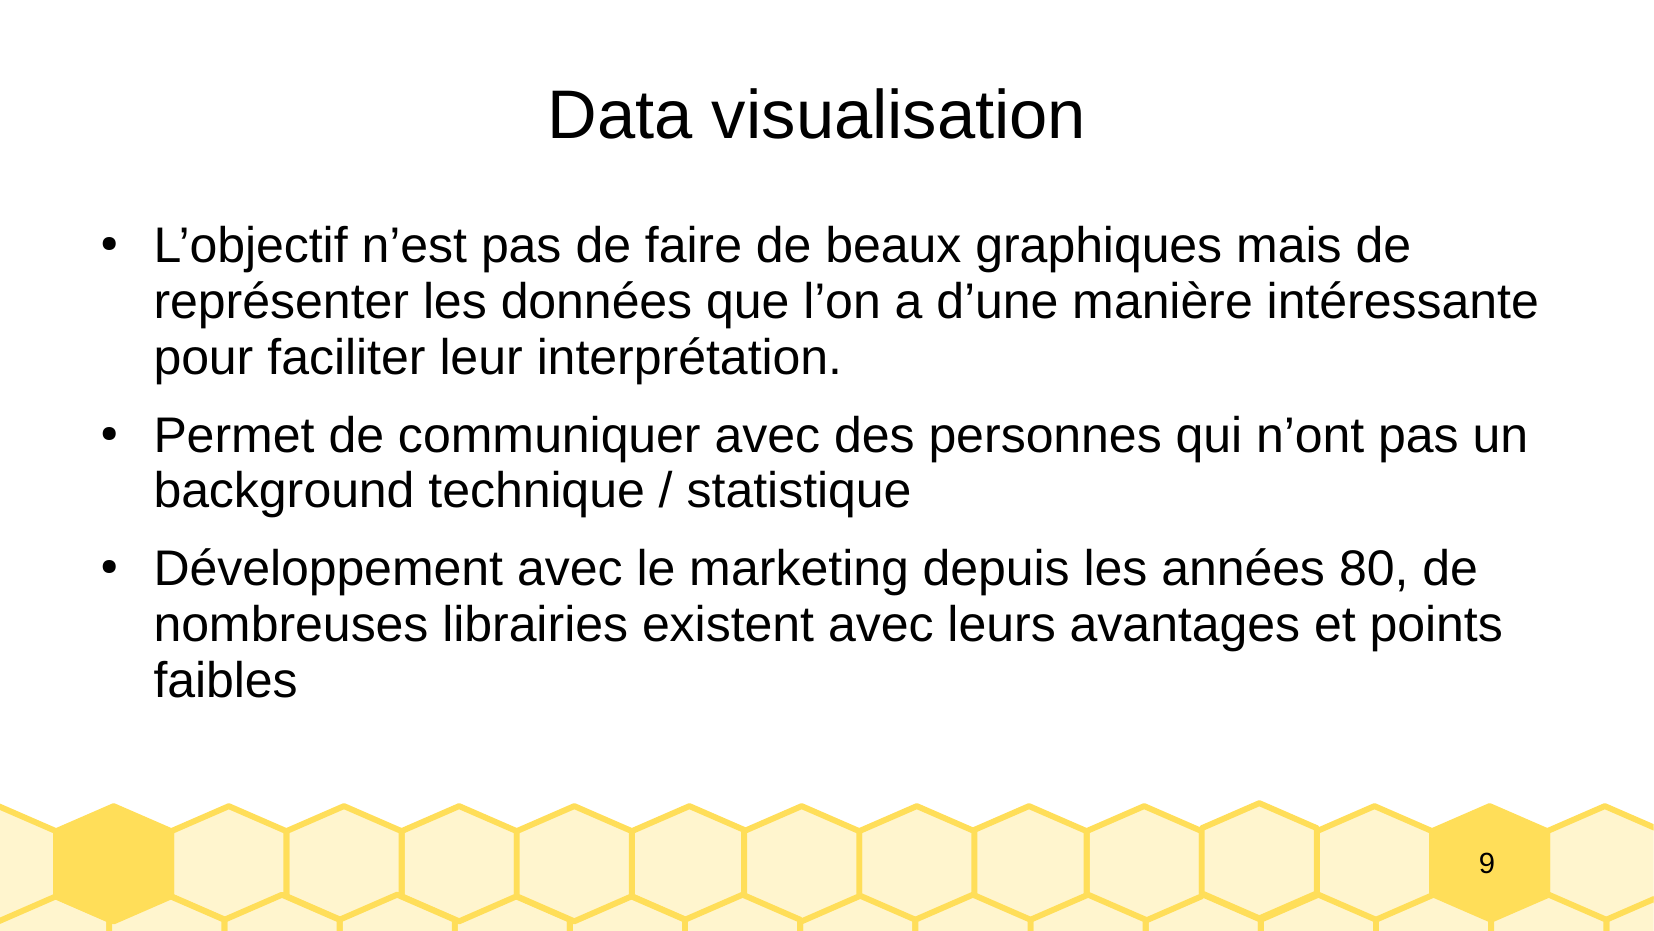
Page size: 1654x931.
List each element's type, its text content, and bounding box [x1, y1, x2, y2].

list L’objectif n’est pas de faire de beaux graphiques mais de représenter les données que l’on a d’une manière intéressante pour faciliter leur interprétation. Permet de communiquer avec des personnes qui n’ont pas un background technique / statistique Développement avec le marketing depuis les années 80, de nombreuses librairies existent avec leurs avantages et points faibles [82, 217, 1571, 758]
title Data visualisation [82, 37, 1571, 193]
